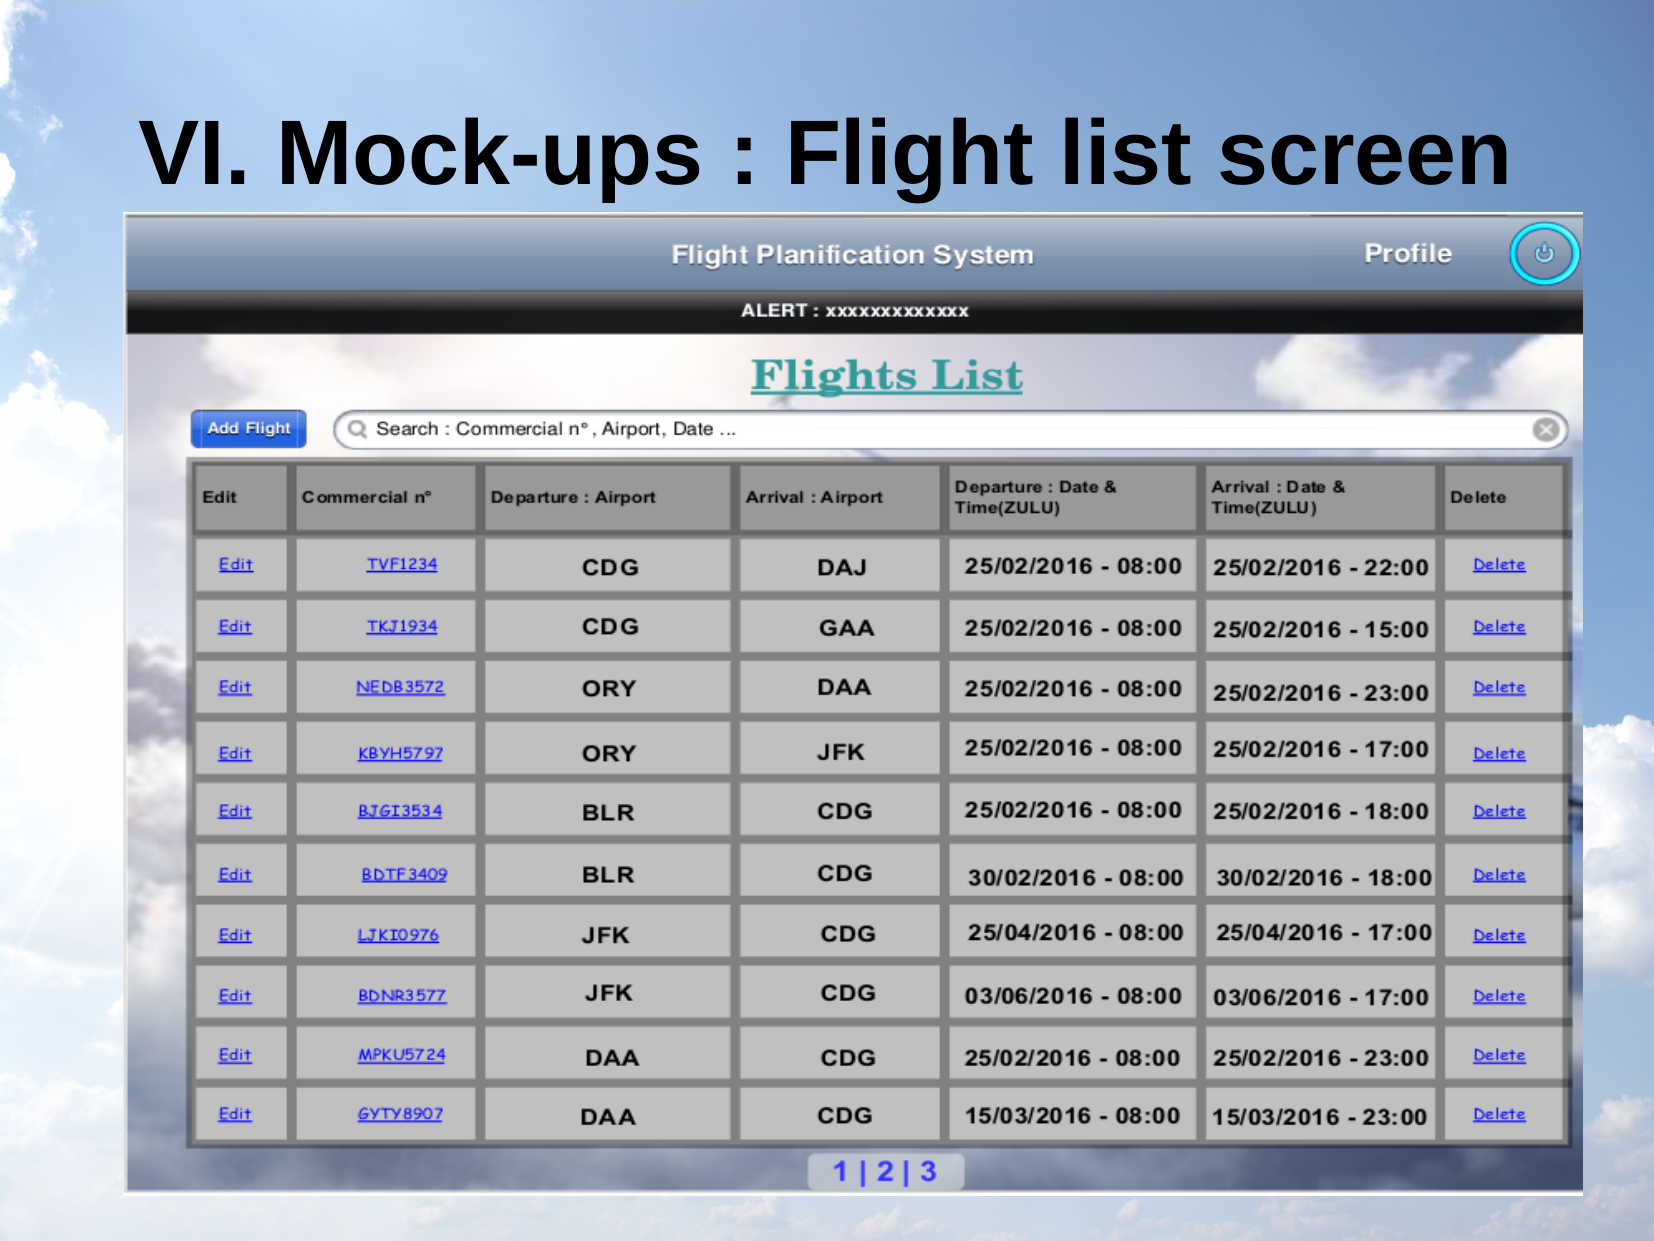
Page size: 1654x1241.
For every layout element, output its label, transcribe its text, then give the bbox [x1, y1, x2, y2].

picture [0, 0, 1654, 1241]
title VI. Mock-ups : Flight list screen [82, 49, 1571, 257]
